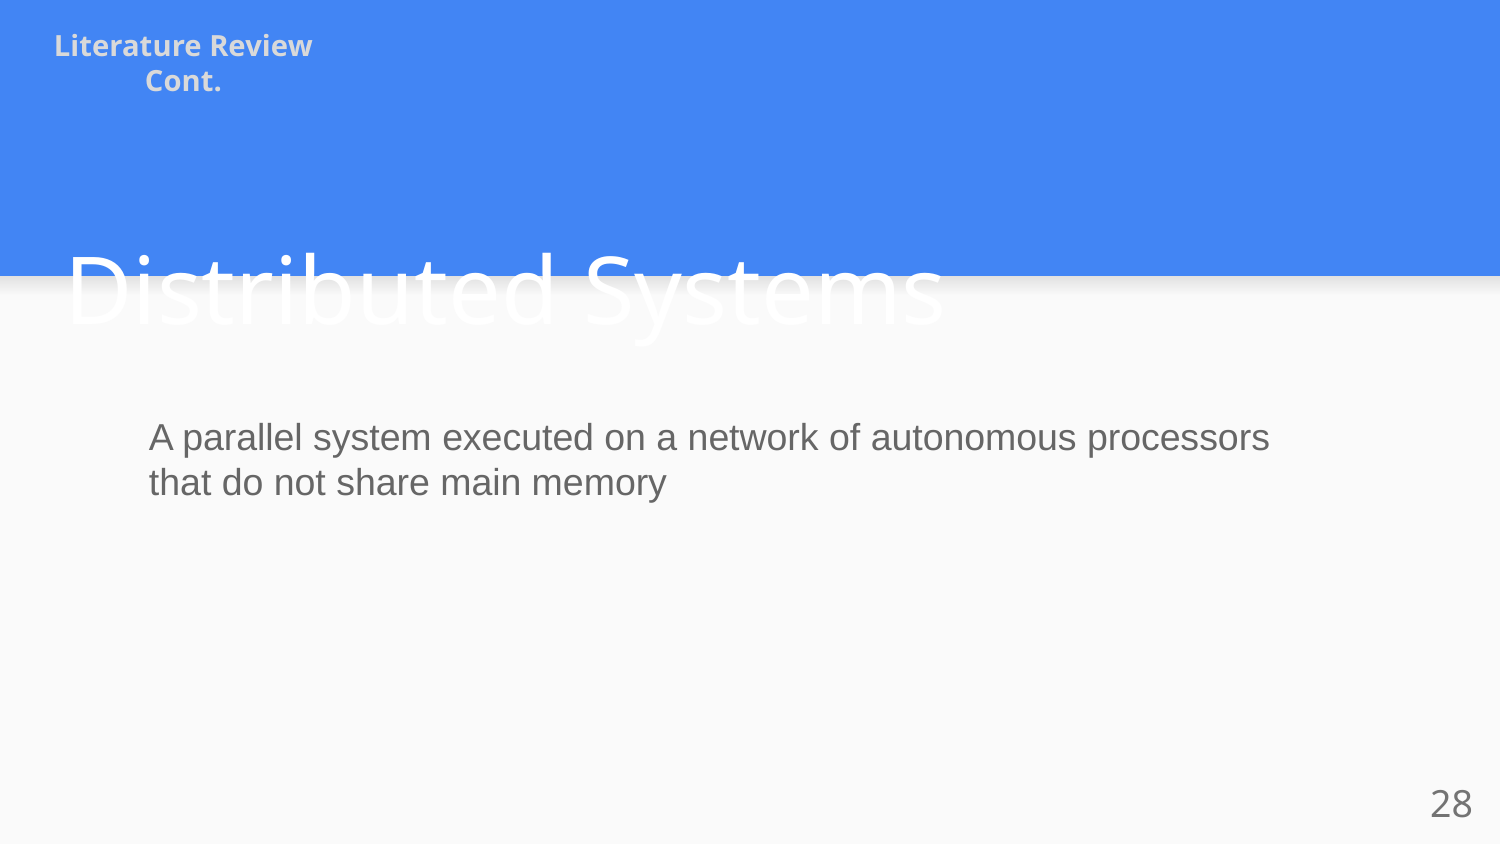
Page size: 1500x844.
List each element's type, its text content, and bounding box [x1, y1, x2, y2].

slide_number 28 [1398, 770, 1489, 835]
text_box A parallel system executed on a network of autonomous processors that do not share main memory [133, 398, 1382, 745]
title Distributed Systems [49, 114, 1399, 359]
text_box Literature Review Cont. [8, 12, 359, 93]
